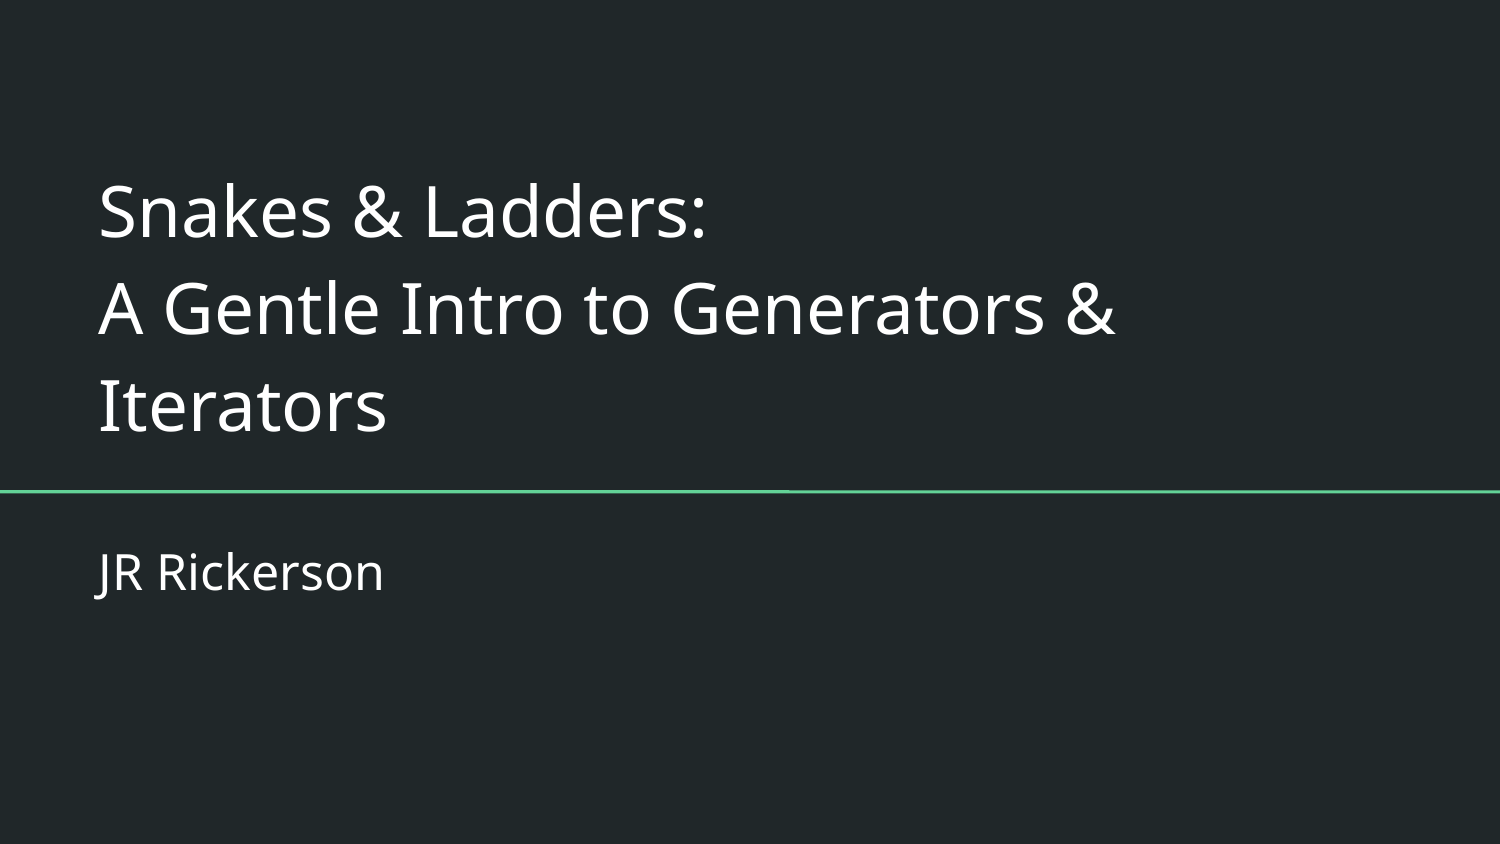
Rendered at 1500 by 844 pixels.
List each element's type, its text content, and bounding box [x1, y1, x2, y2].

title Snakes & Ladders: A Gentle Intro to Generators & Iterators [83, 143, 1417, 467]
subtitle JR Rickerson [83, 522, 1417, 626]
